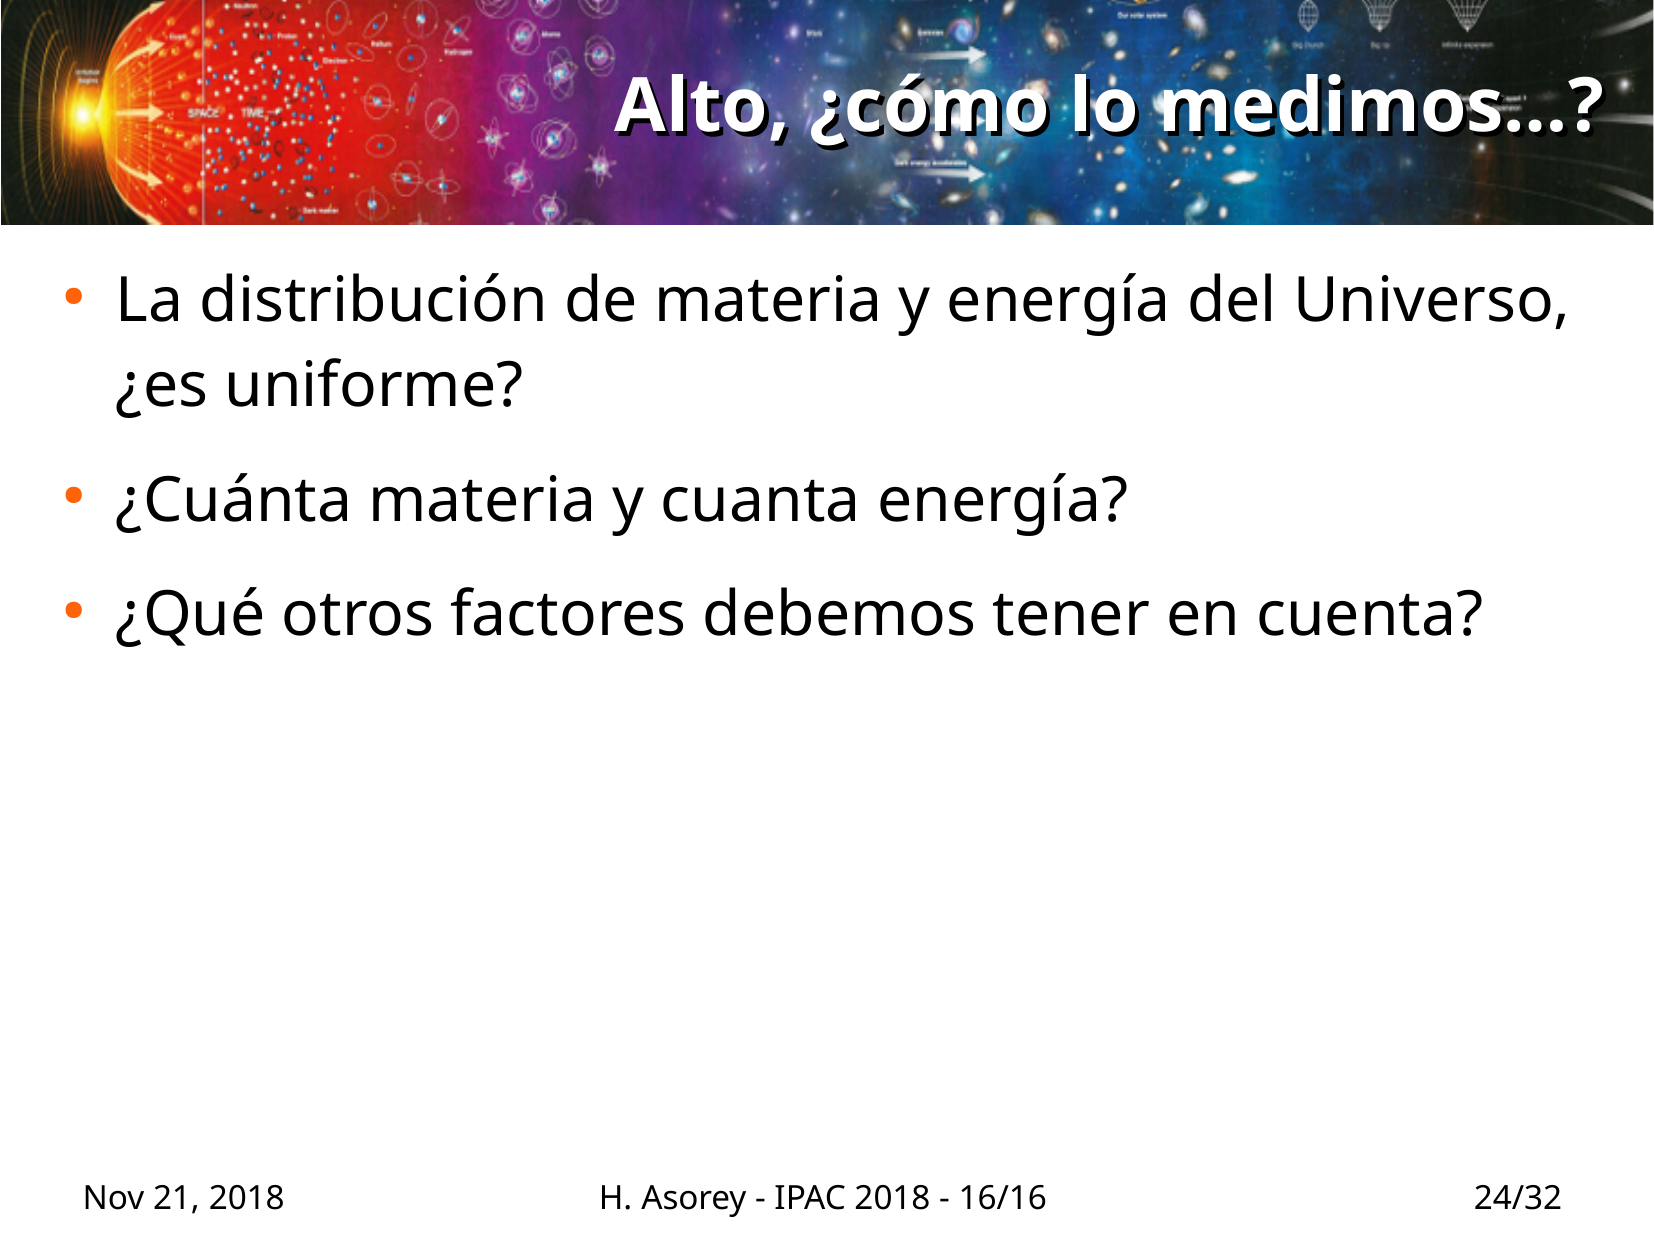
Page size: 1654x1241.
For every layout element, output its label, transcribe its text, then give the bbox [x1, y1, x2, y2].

list La distribución de materia y energía del Universo, ¿es uniforme? ¿Cuánta materia y cuanta energía? ¿Qué otros factores debemos tener en cuenta? [45, 255, 1606, 1156]
title Alto, ¿cómo lo medimos…? [45, 15, 1606, 191]
picture [1, 0, 1654, 225]
